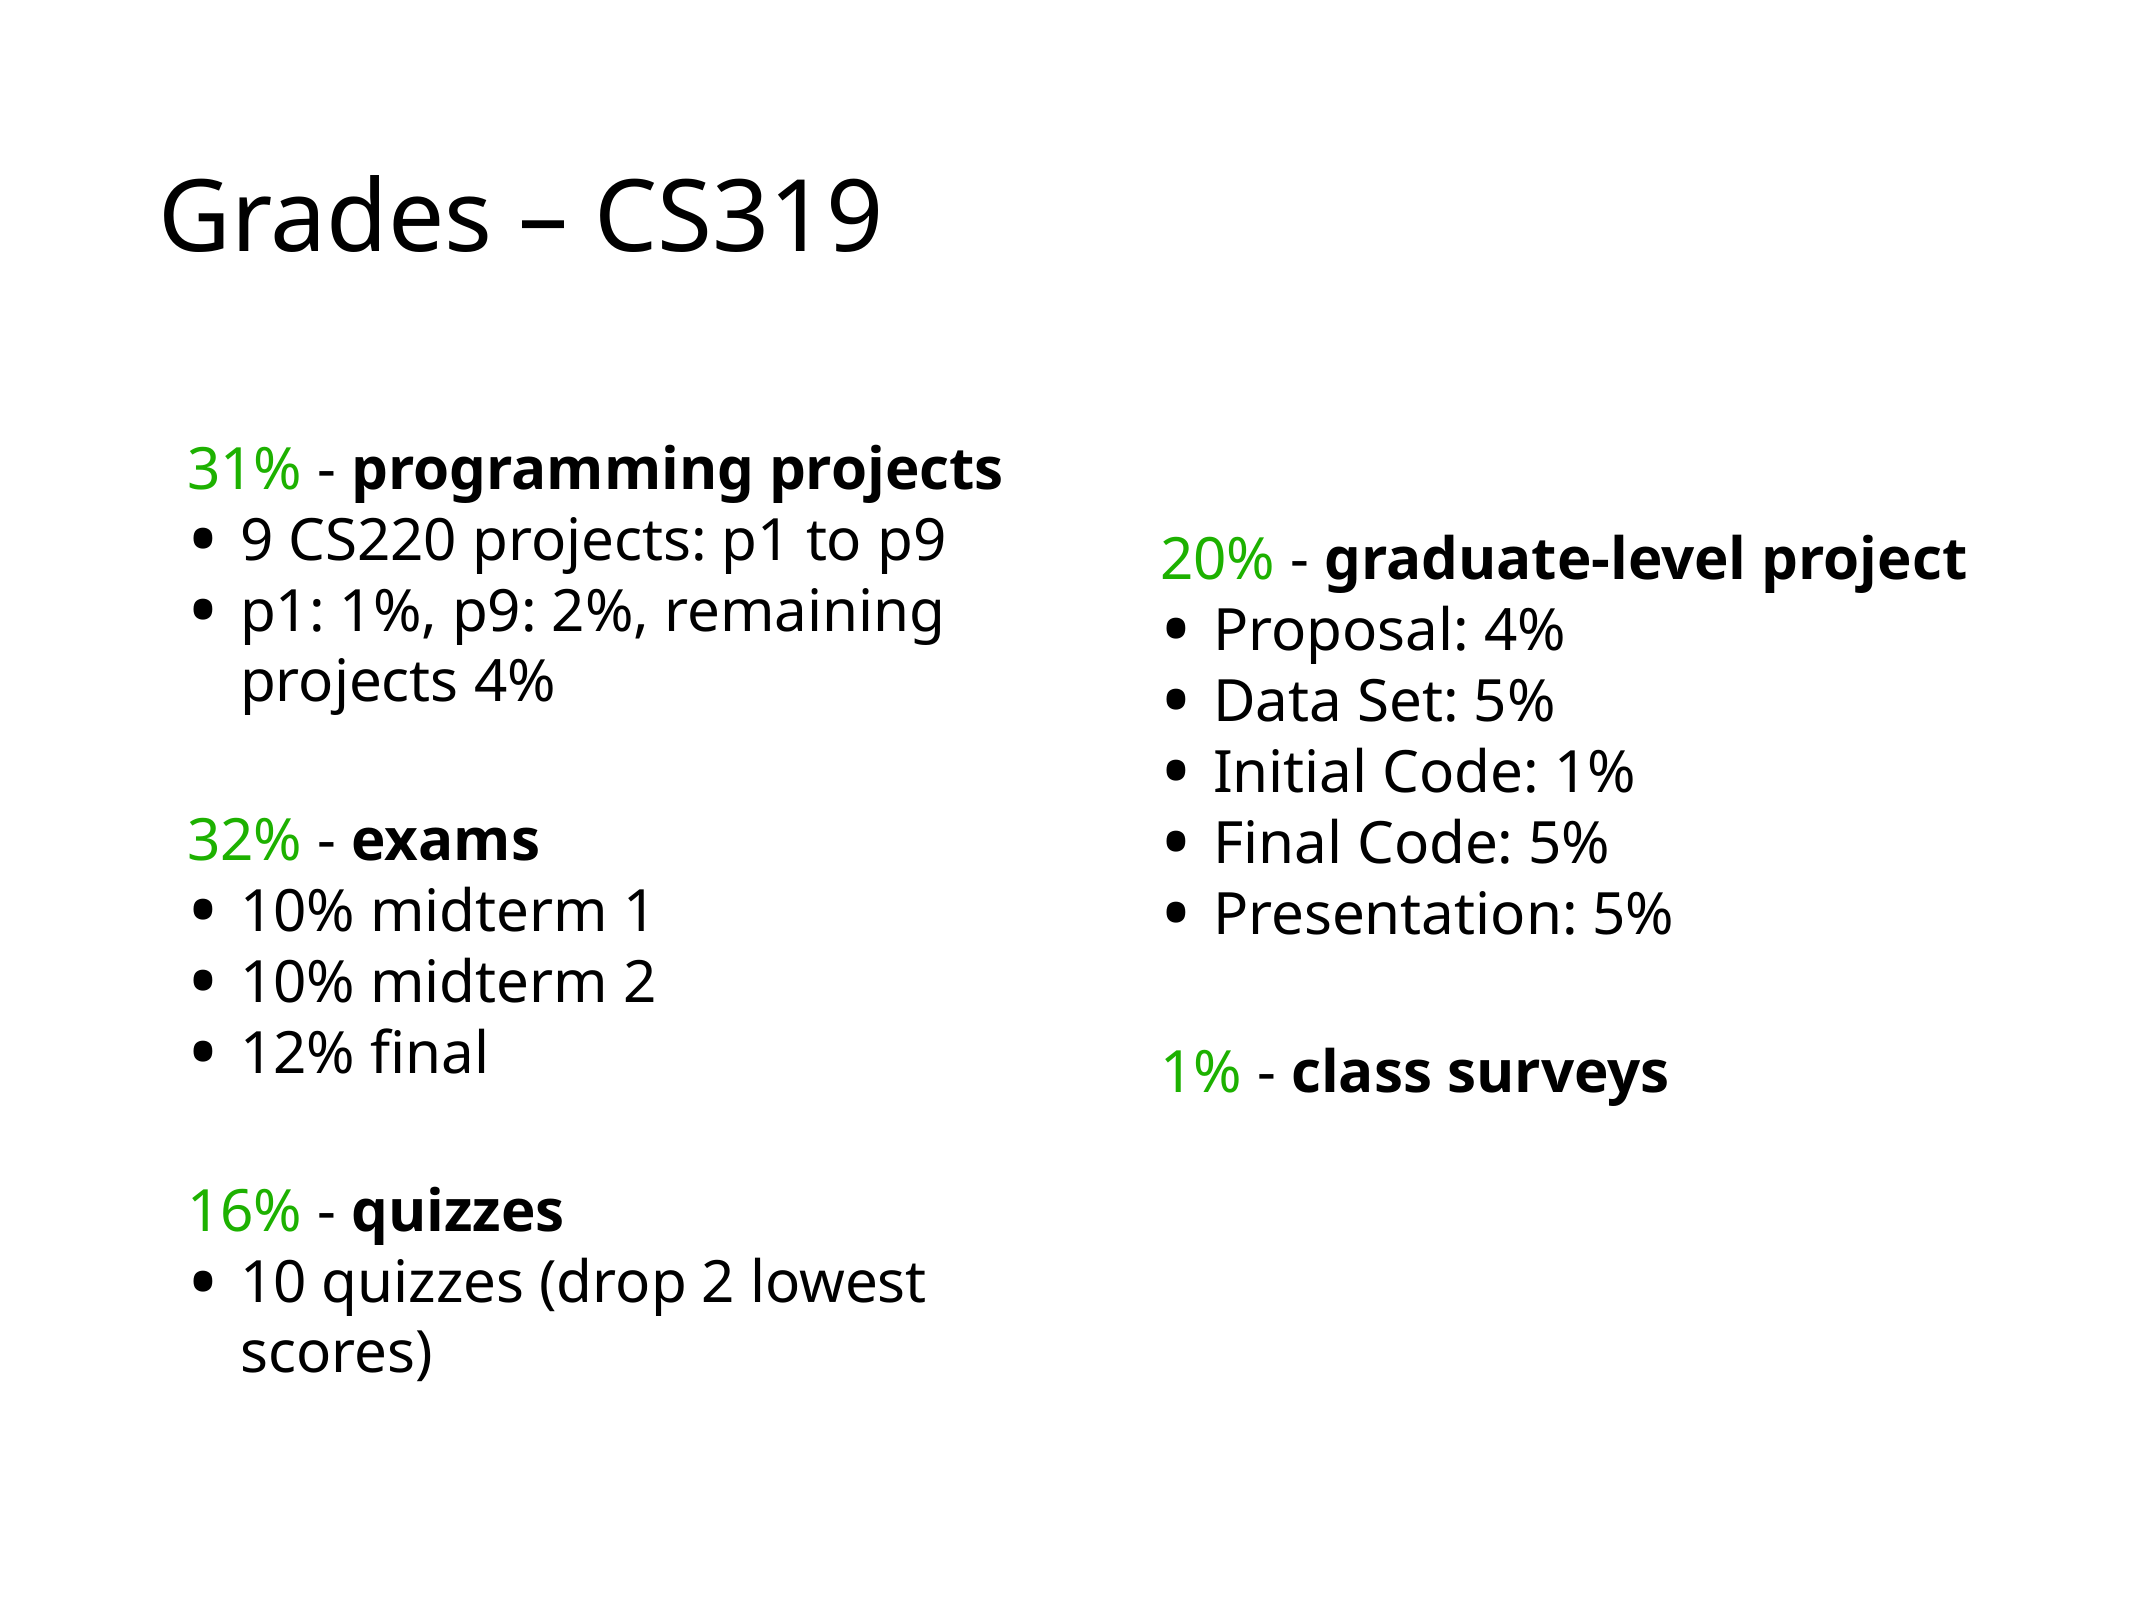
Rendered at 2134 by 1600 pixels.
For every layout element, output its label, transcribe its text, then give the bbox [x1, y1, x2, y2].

text_box 31% - programming projects 9 CS220 projects: p1 to p9 p1: 1%, p9: 2%, remaining projects 4% 32% - exams 10% midterm 1 10% midterm 2 12% final 16% - quizzes 10 quizzes (drop 2 lowest scores) [156, 422, 1092, 1248]
text_box 20% - graduate-level project Proposal: 4% Data Set: 5% Initial Code: 1% Final Code: 5% Presentation: 5% 1% - class surveys [1129, 512, 2115, 1150]
text_box Grades – CS319 [150, 137, 1972, 286]
